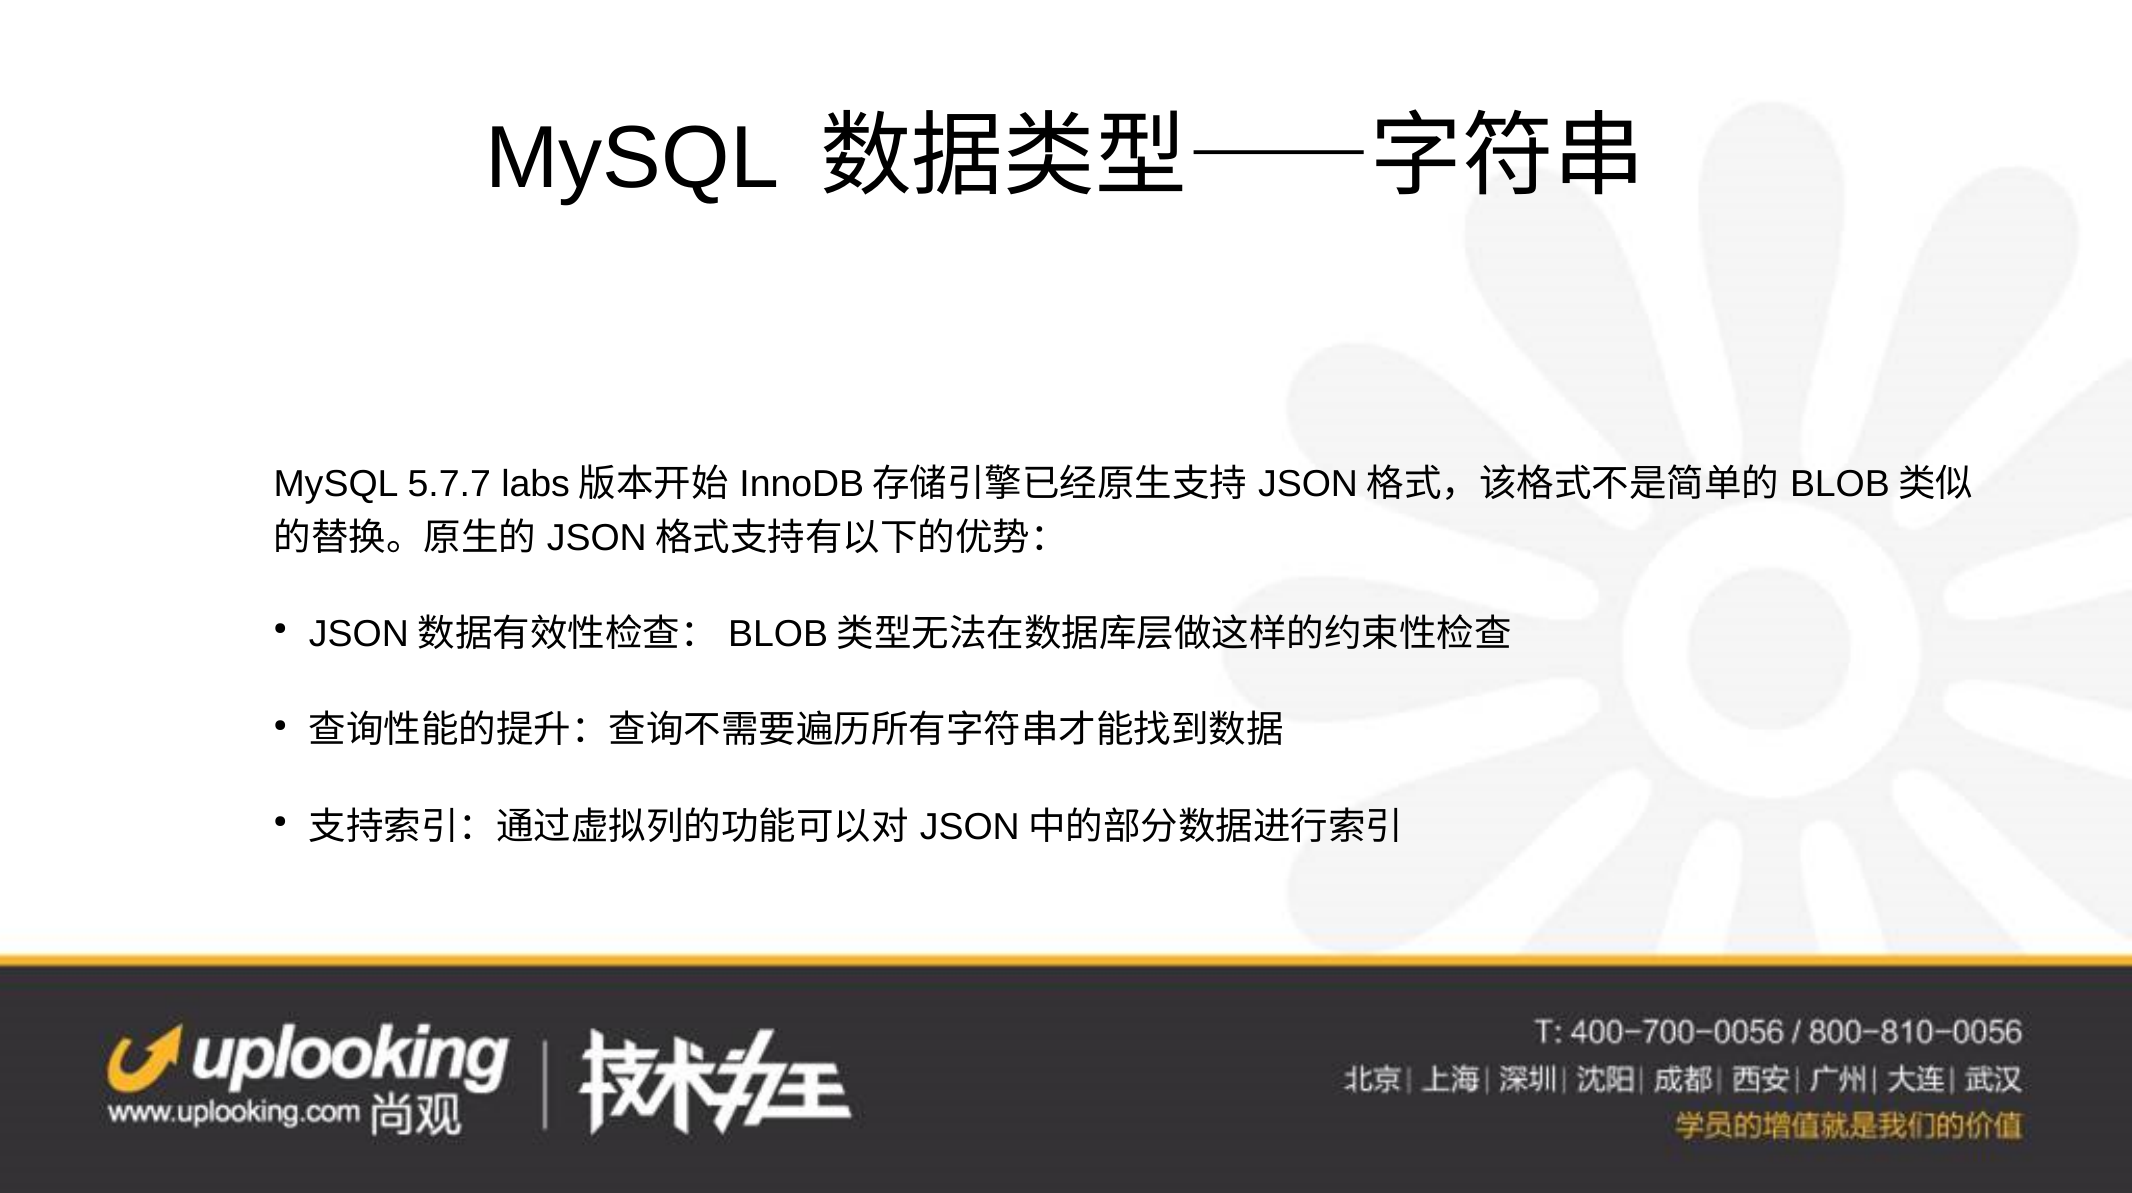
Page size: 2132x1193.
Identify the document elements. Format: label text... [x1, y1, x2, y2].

text_box MySQL 5.7.7 labs版本开始InnoDB存储引擎已经原生支持JSON格式，该格式不是简单的BLOB类似的替换。原生的JSON格式支持有以下的优势： JSON数据有效性检查：BLOB类型无法在数据库层做这样的约束性检查 查询性能的提升：查询不需要遍历所有字符串才能找到数据 支持索引：通过虚拟列的功能可以对JSON中的部分数据进行索引 [258, 445, 2026, 848]
picture [0, 0, 2132, 1193]
title MySQL 数据类型——字符串 [106, 47, 2026, 247]
